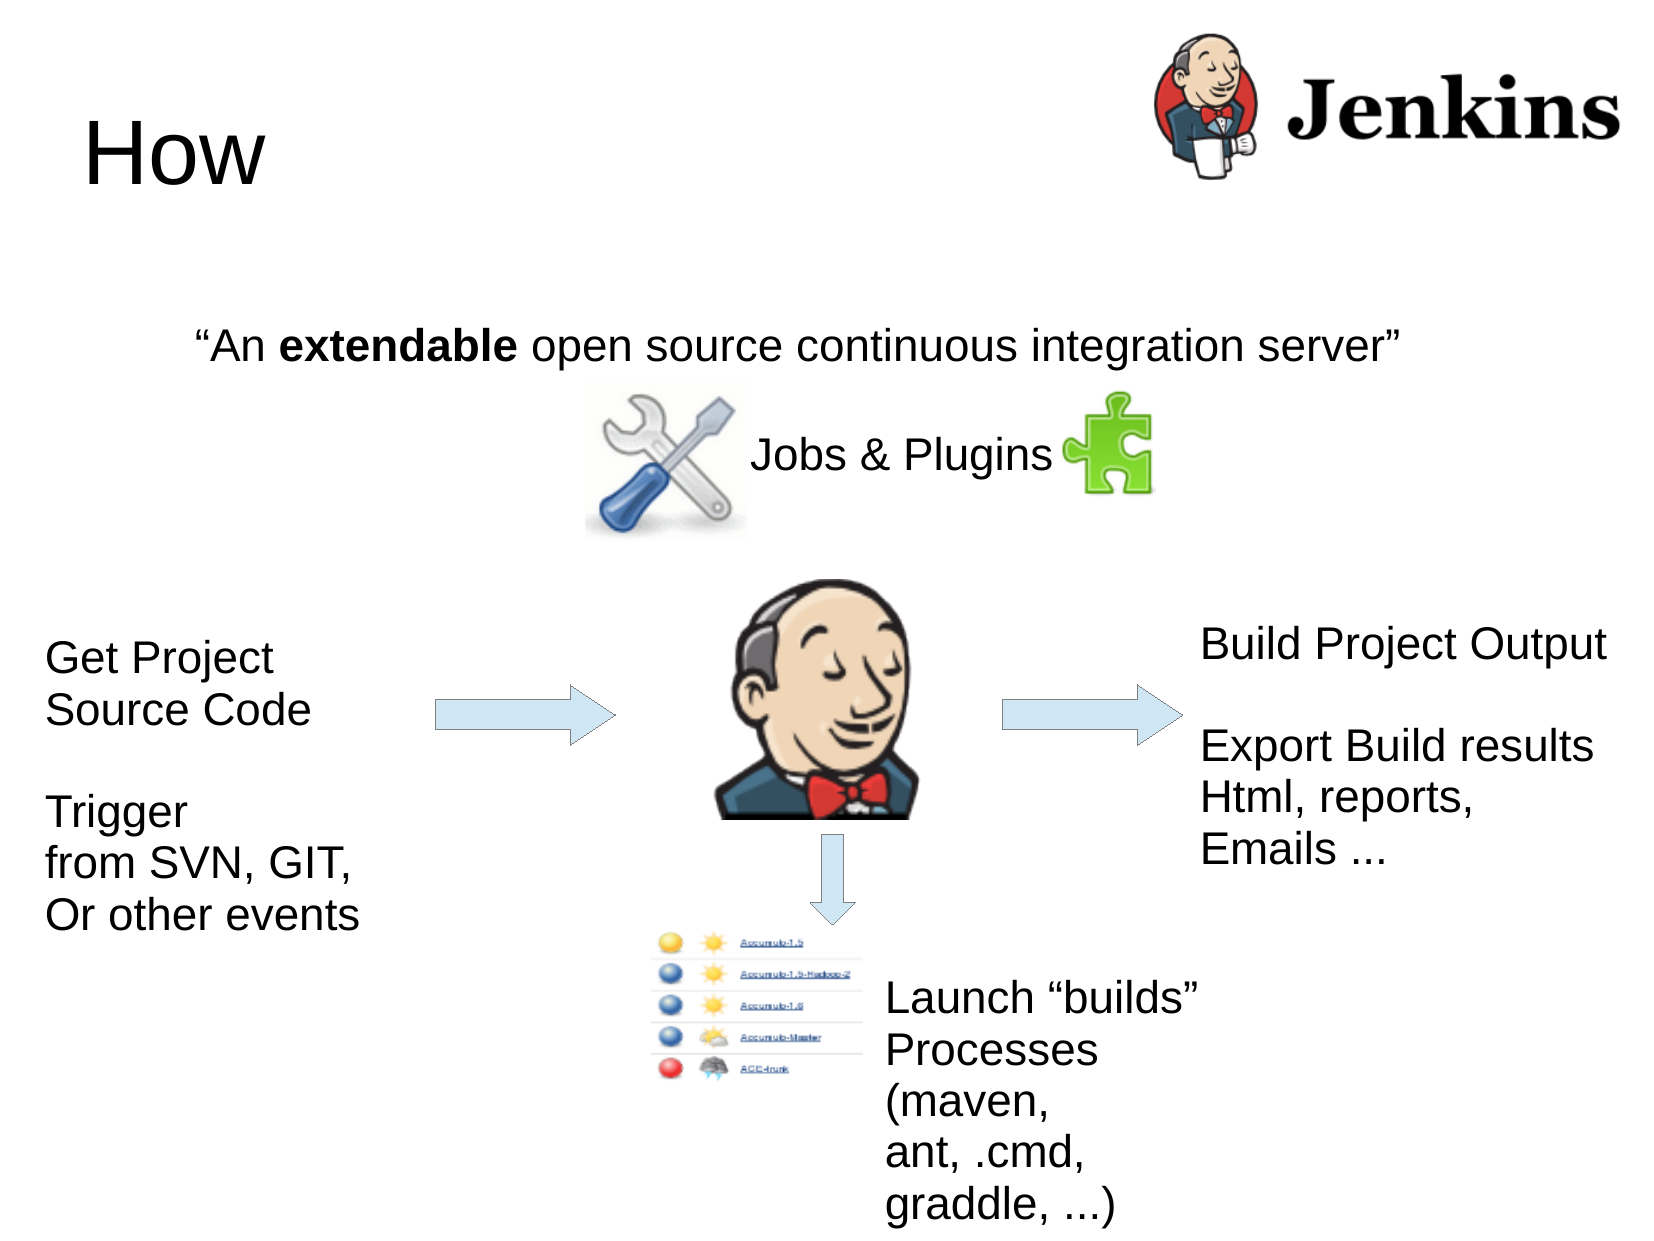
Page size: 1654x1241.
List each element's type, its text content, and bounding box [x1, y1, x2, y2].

text_box “An extendable open source continuous integration server” [180, 210, 1471, 379]
text_box Launch “builds” Processes (maven, ant, .cmd, graddle, ...) [870, 965, 1267, 1186]
text_box Build Project Output Export Build results Html, reports, Emails ... [1185, 610, 1627, 882]
text_box [1002, 684, 1183, 746]
text_box [810, 834, 856, 925]
title How [82, 49, 1571, 257]
picture [585, 378, 751, 544]
text_box [435, 684, 616, 746]
picture [1140, 29, 1623, 181]
picture [705, 579, 931, 820]
text_box Jobs & Plugins [751, 421, 1055, 489]
text_box Get Project Source Code Trigger from SVN, GIT, Or other events [30, 624, 427, 948]
picture [1055, 389, 1156, 497]
picture [645, 929, 863, 1088]
